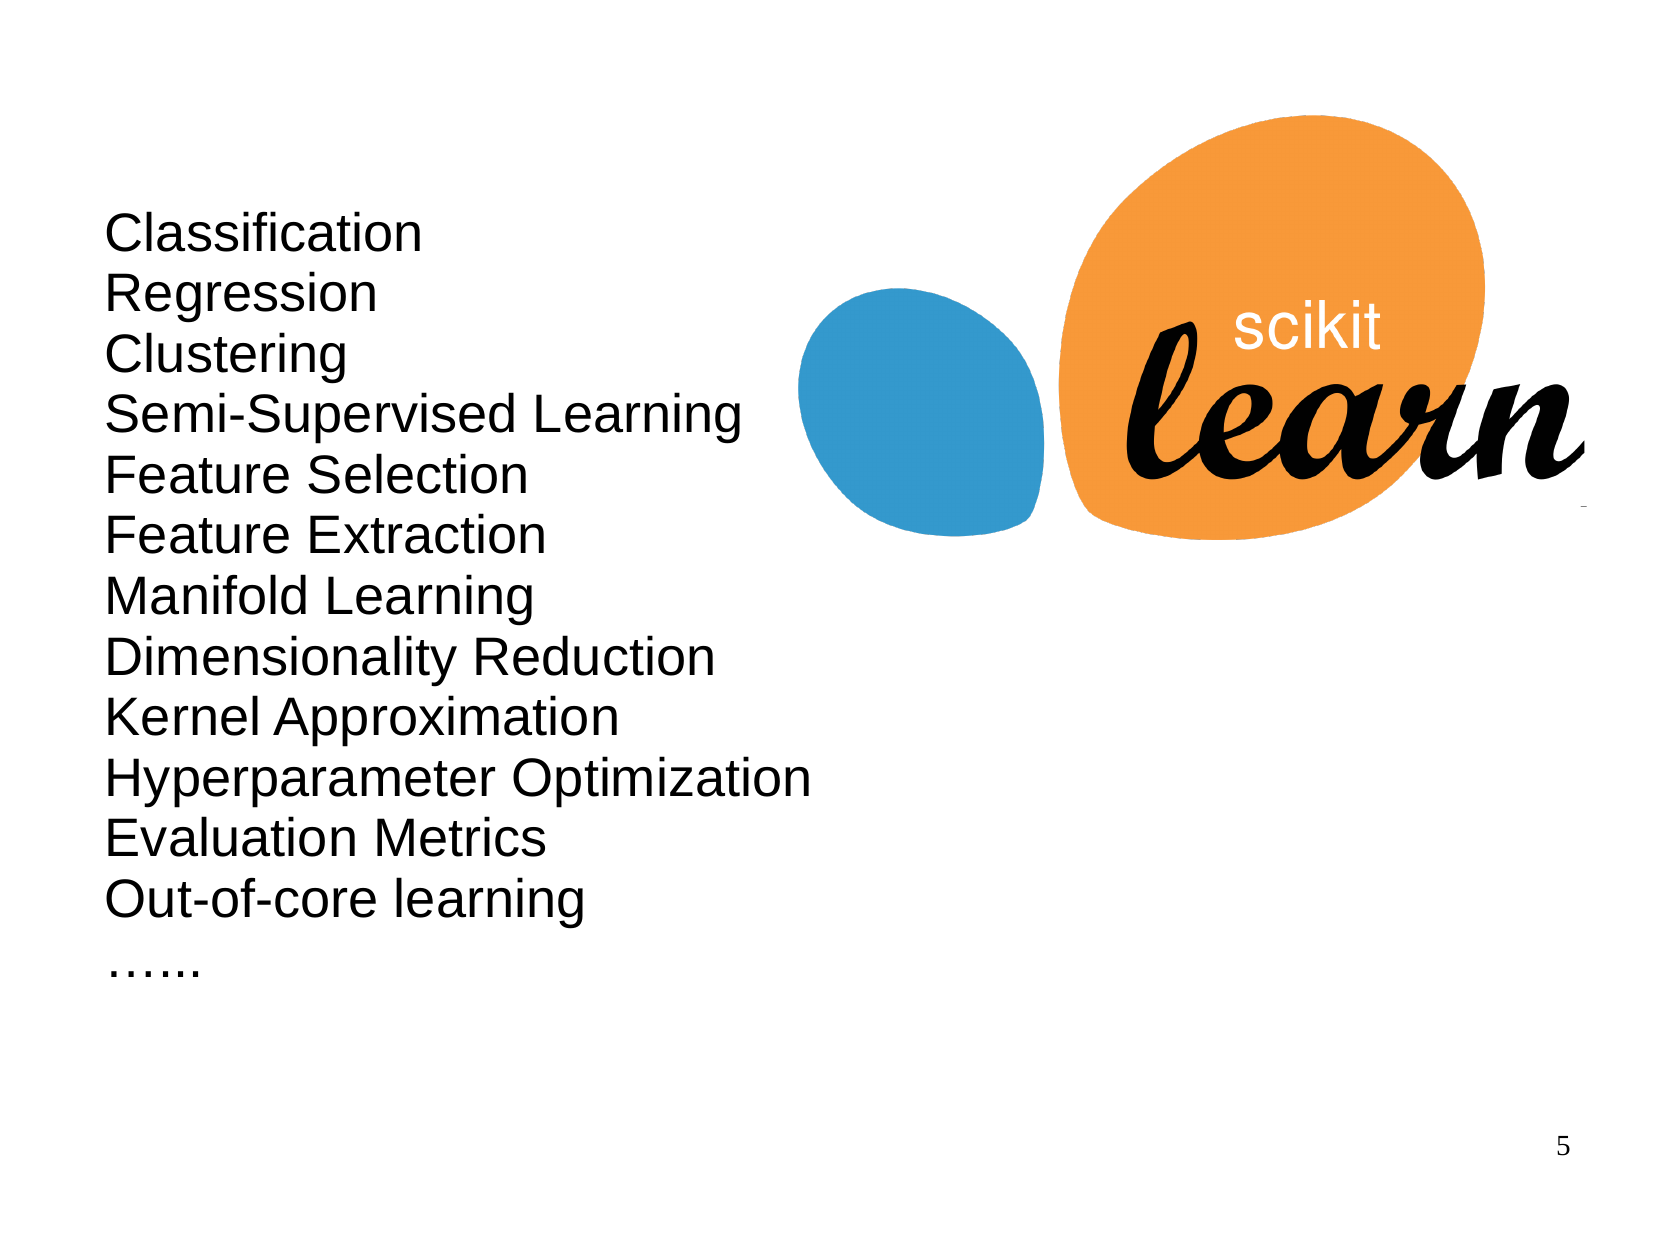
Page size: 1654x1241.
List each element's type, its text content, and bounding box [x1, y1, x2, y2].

text_box Classification Regression Clustering Semi-Supervised Learning Feature Selection Feature Extraction Manifold Learning Dimensionality Reduction Kernel Approximation Hyperparameter Optimization Evaluation Metrics Out-of-core learning …... [90, 195, 1021, 1021]
picture [780, 14, 1602, 566]
